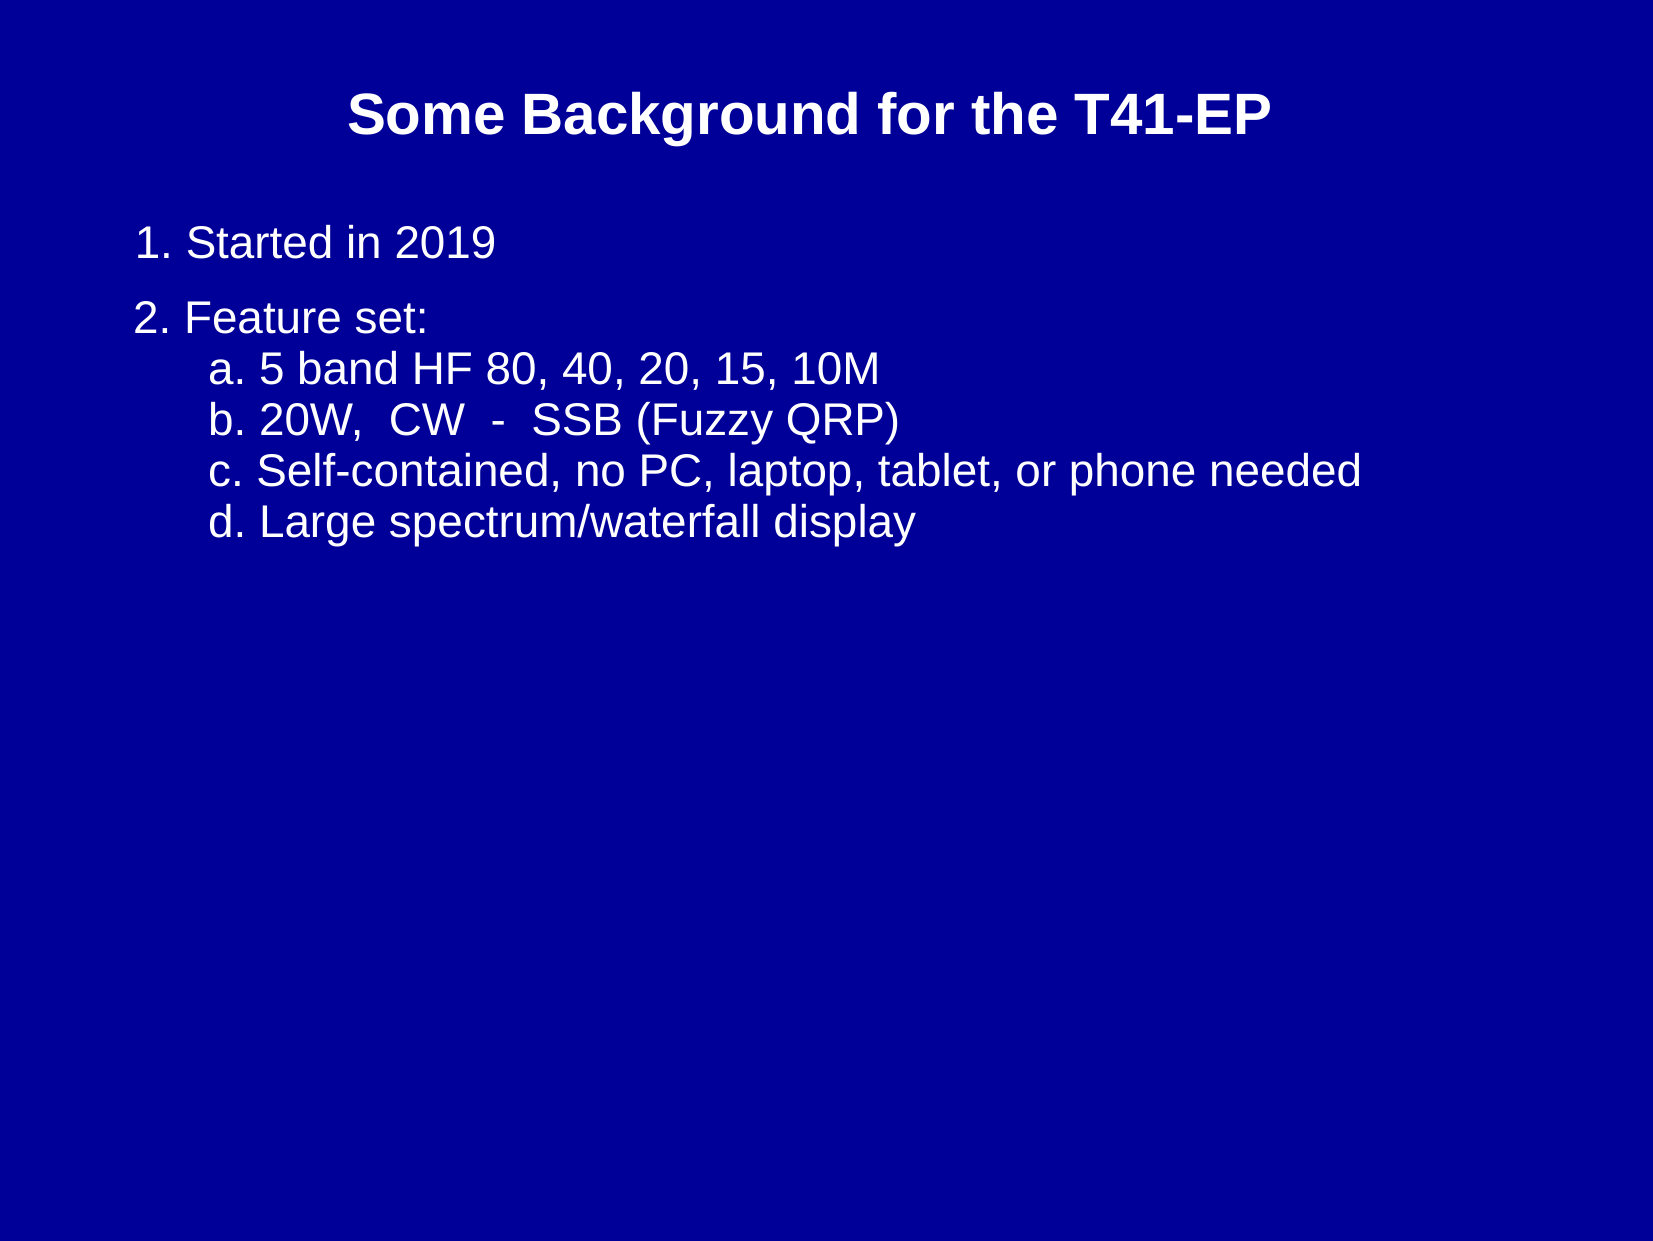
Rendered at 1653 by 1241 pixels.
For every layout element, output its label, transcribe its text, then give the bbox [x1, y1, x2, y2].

text_box 1. Started in 2019 [120, 210, 512, 276]
text_box Some Background for the T41-EP [330, 75, 1291, 166]
text_box 2. Feature set: a. 5 band HF 80, 40, 20, 15, 10M b. 20W, CW - SSB (Fuzzy QRP) c. Self-contained, no PC, laptop, tablet, or phone needed d. Large spectrum/waterfall display [118, 285, 1378, 556]
